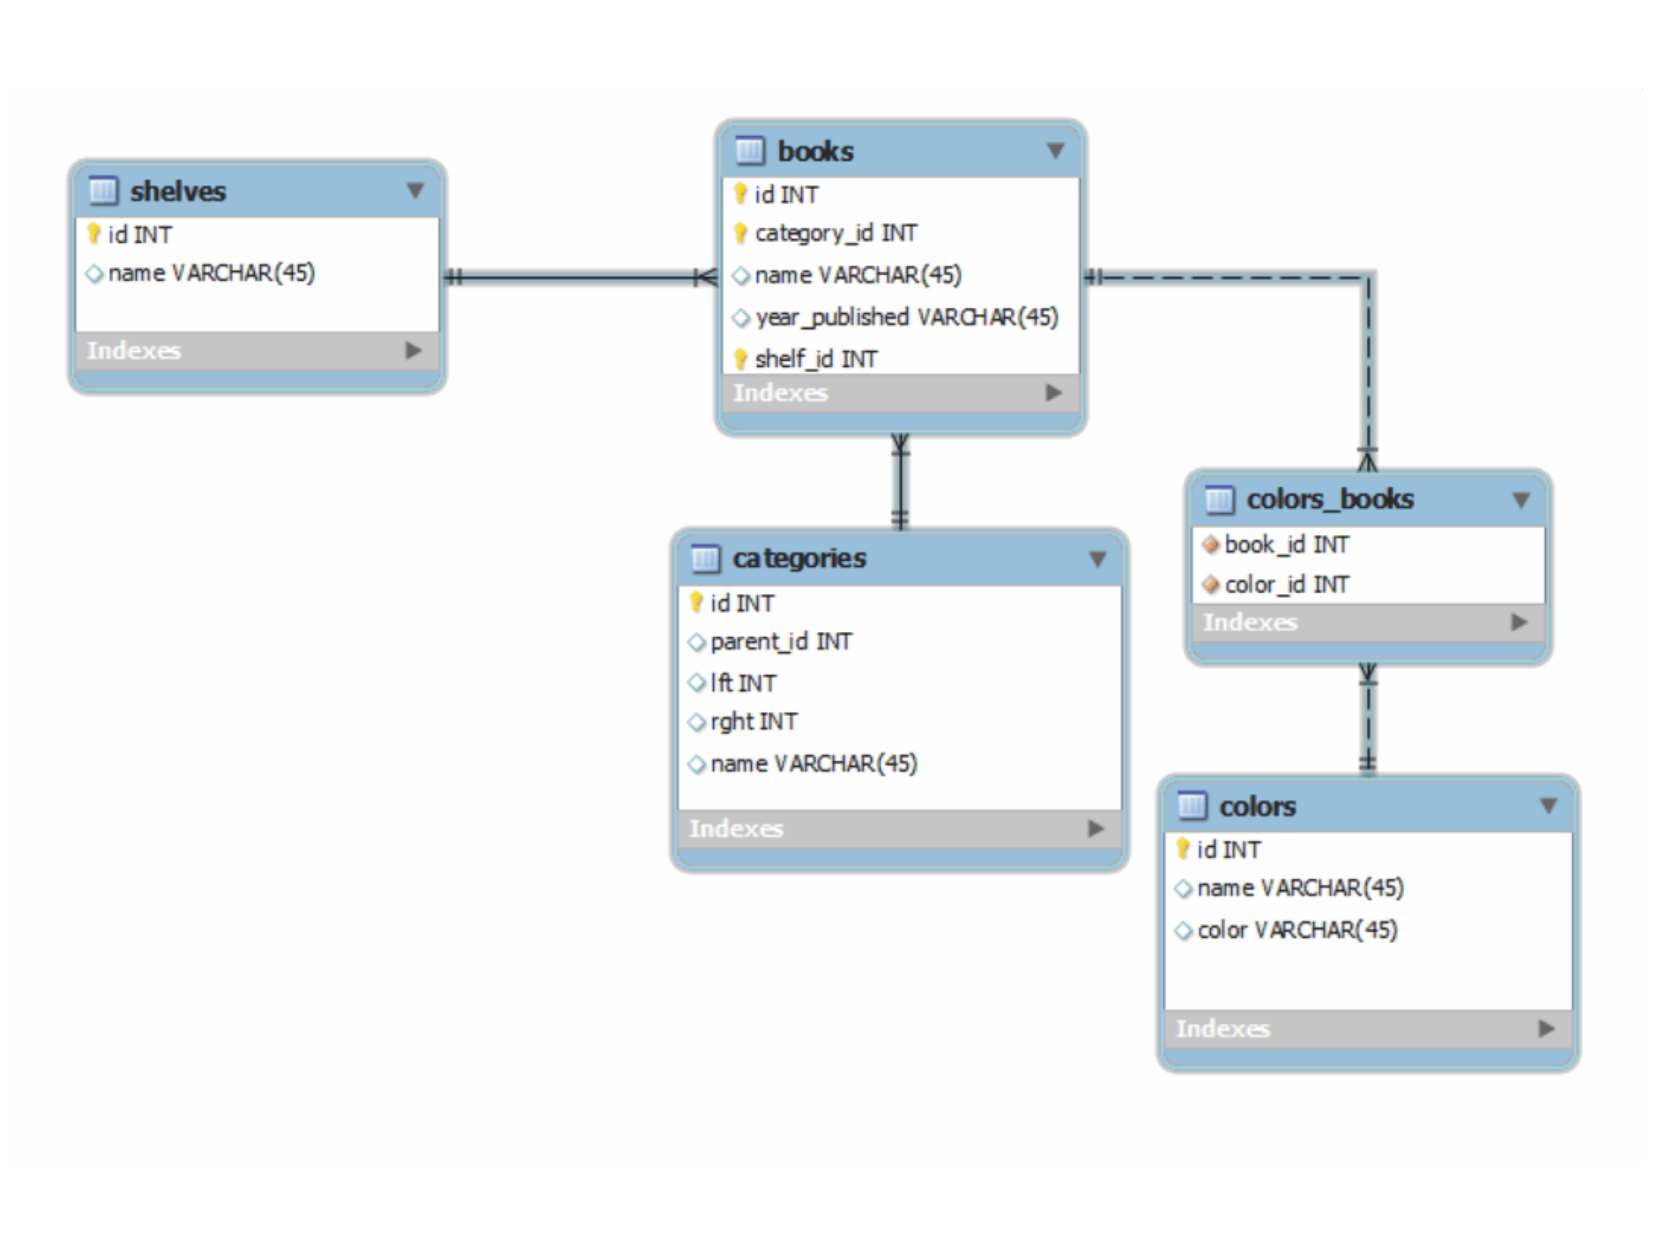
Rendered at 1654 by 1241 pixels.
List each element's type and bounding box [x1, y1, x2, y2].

picture [5, 87, 1643, 1163]
